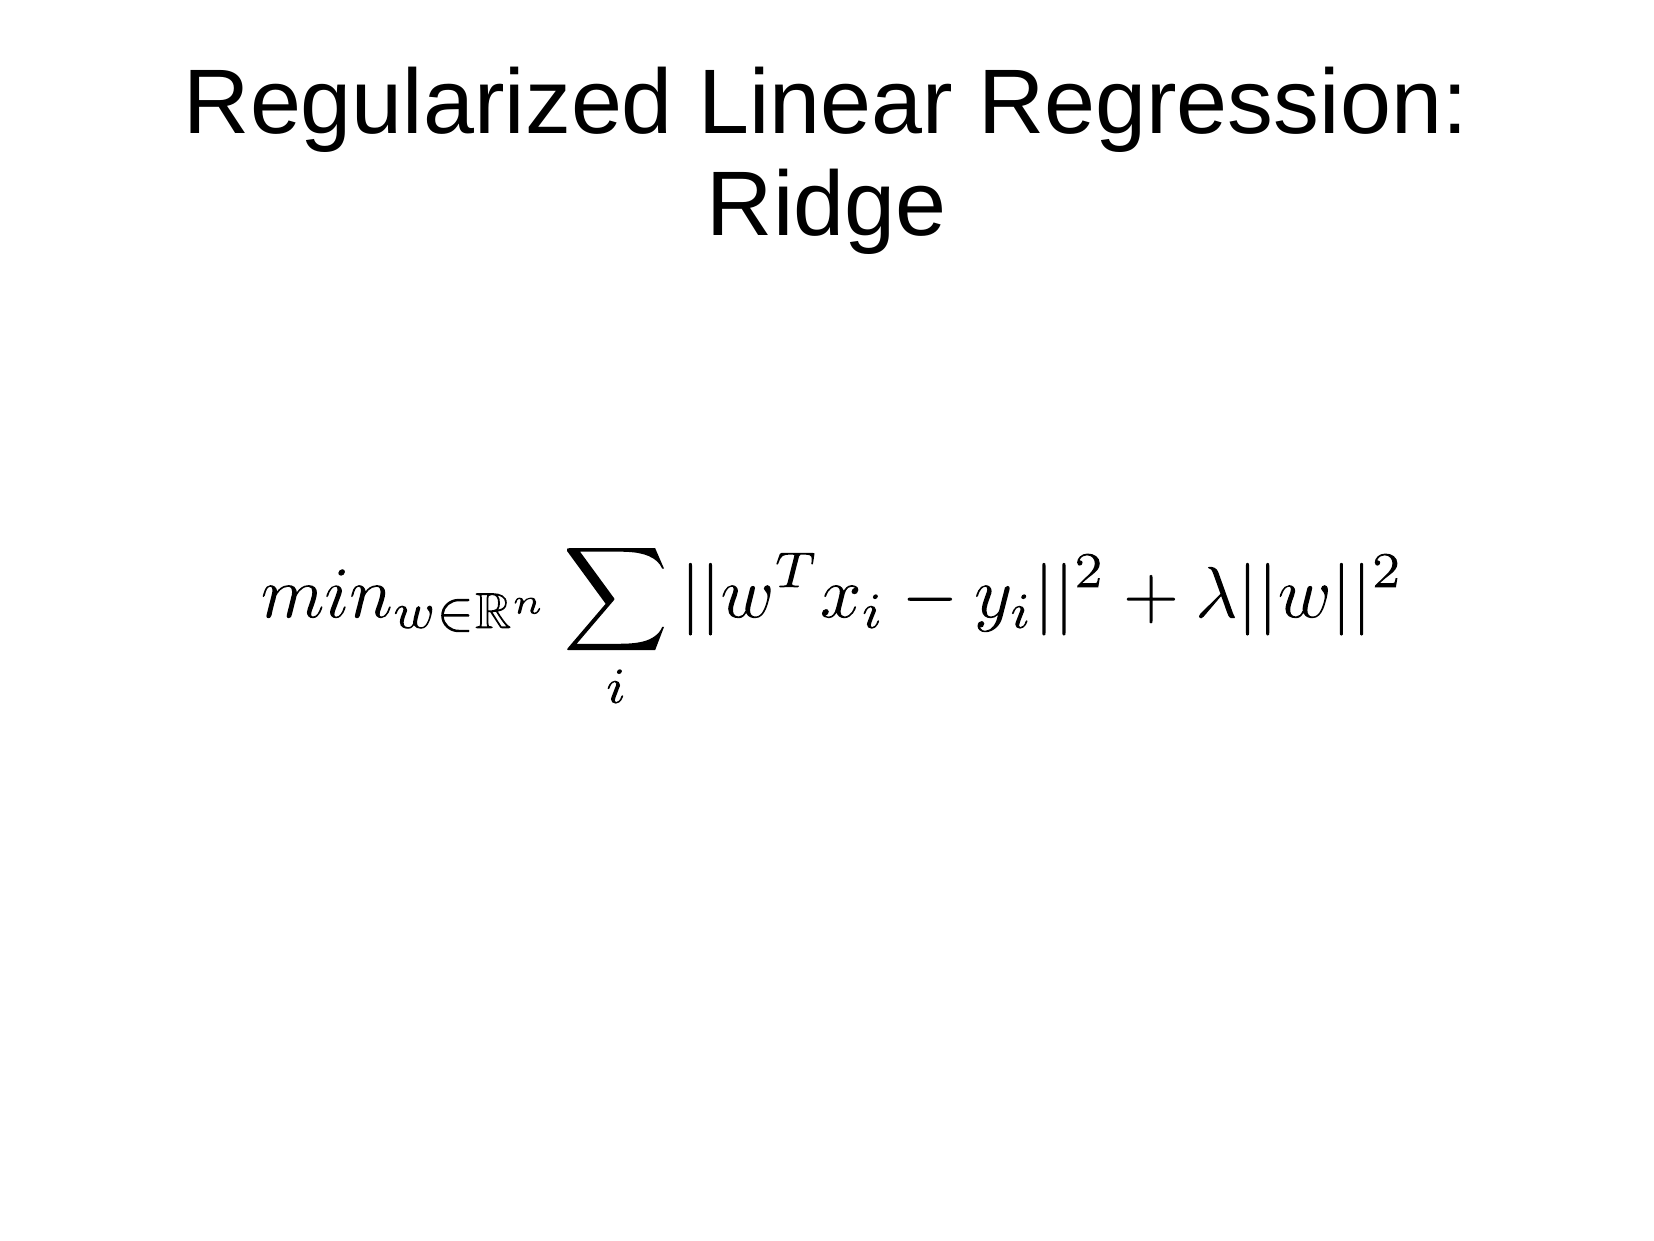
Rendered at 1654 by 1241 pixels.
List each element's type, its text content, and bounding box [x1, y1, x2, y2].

text_box [260, 540, 1401, 704]
title Regularized Linear Regression: Ridge [82, 49, 1571, 257]
